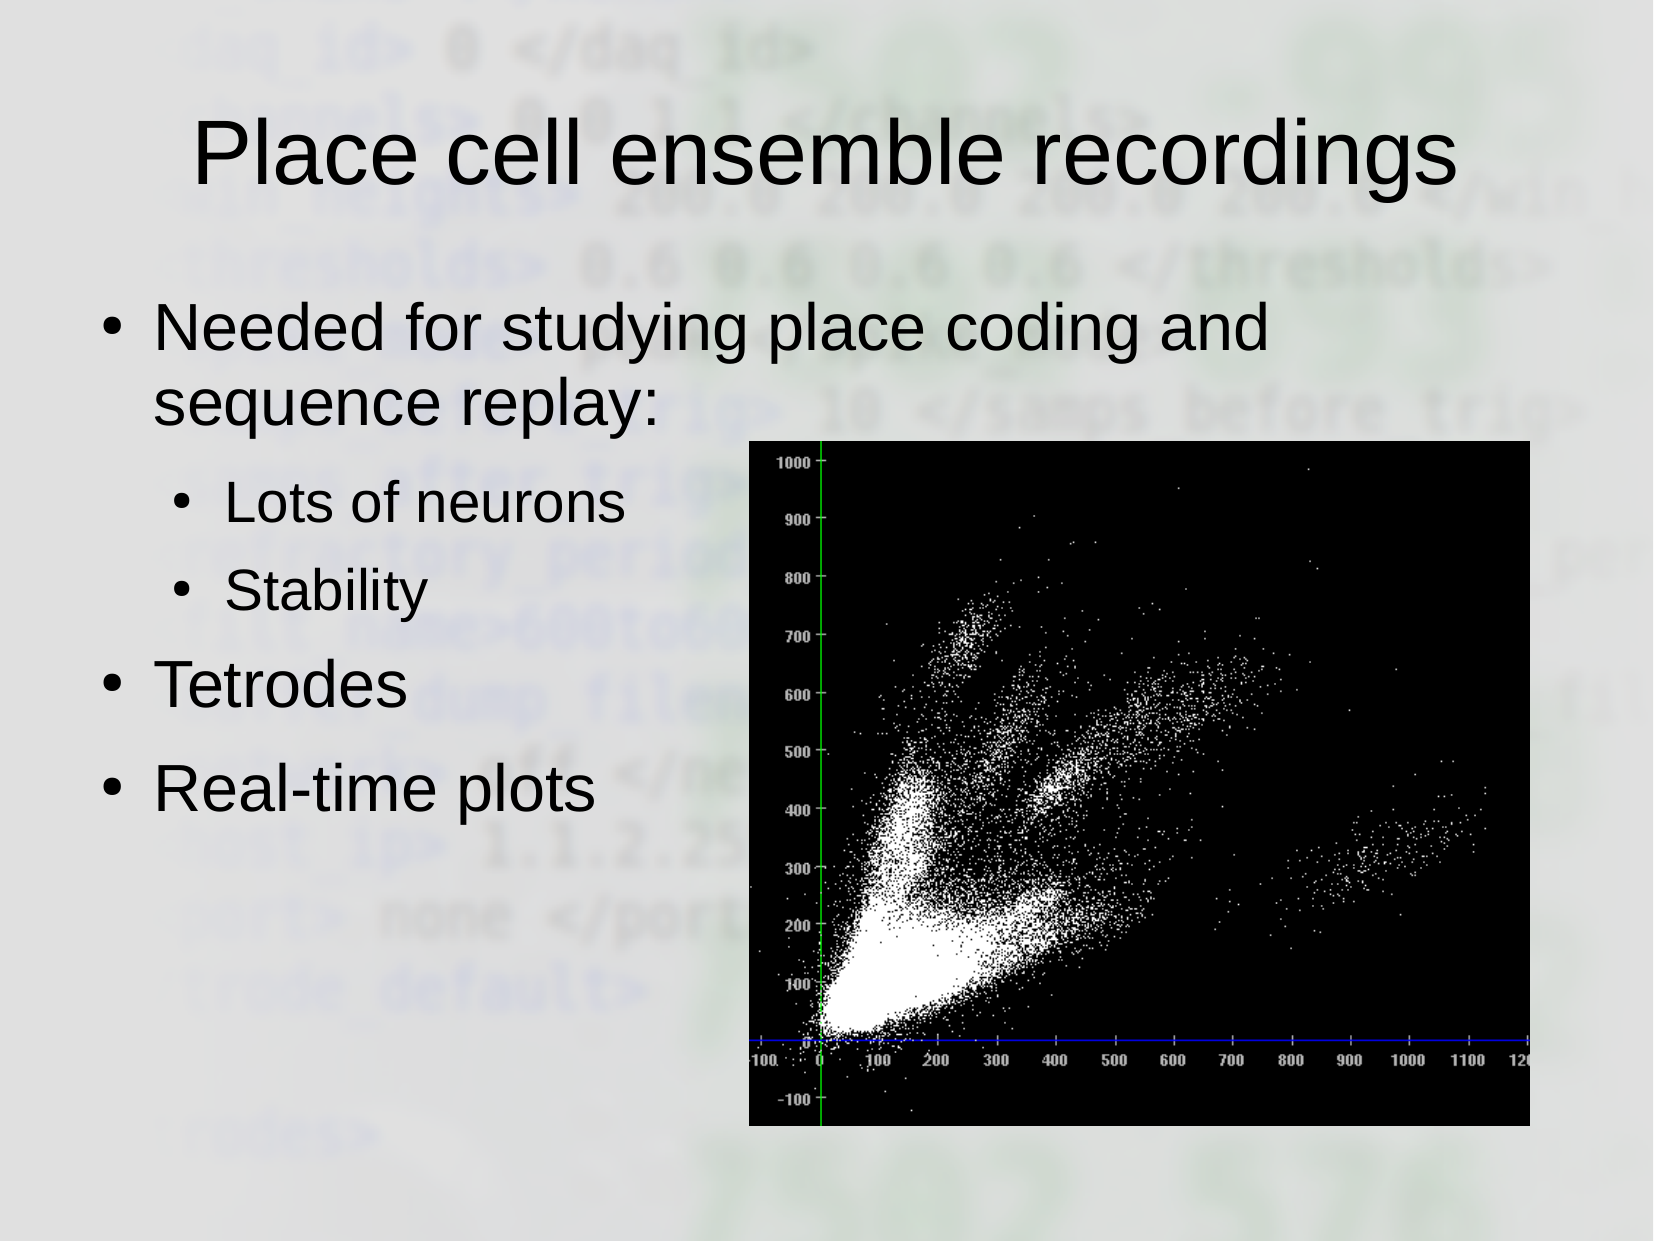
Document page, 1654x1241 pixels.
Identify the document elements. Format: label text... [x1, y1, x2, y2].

list Needed for studying place coding and sequence replay: Lots of neurons Stability Tetrodes Real-time plots [82, 290, 1571, 1109]
picture [0, 0, 1654, 1241]
title Place cell ensemble recordings [82, 49, 1571, 257]
